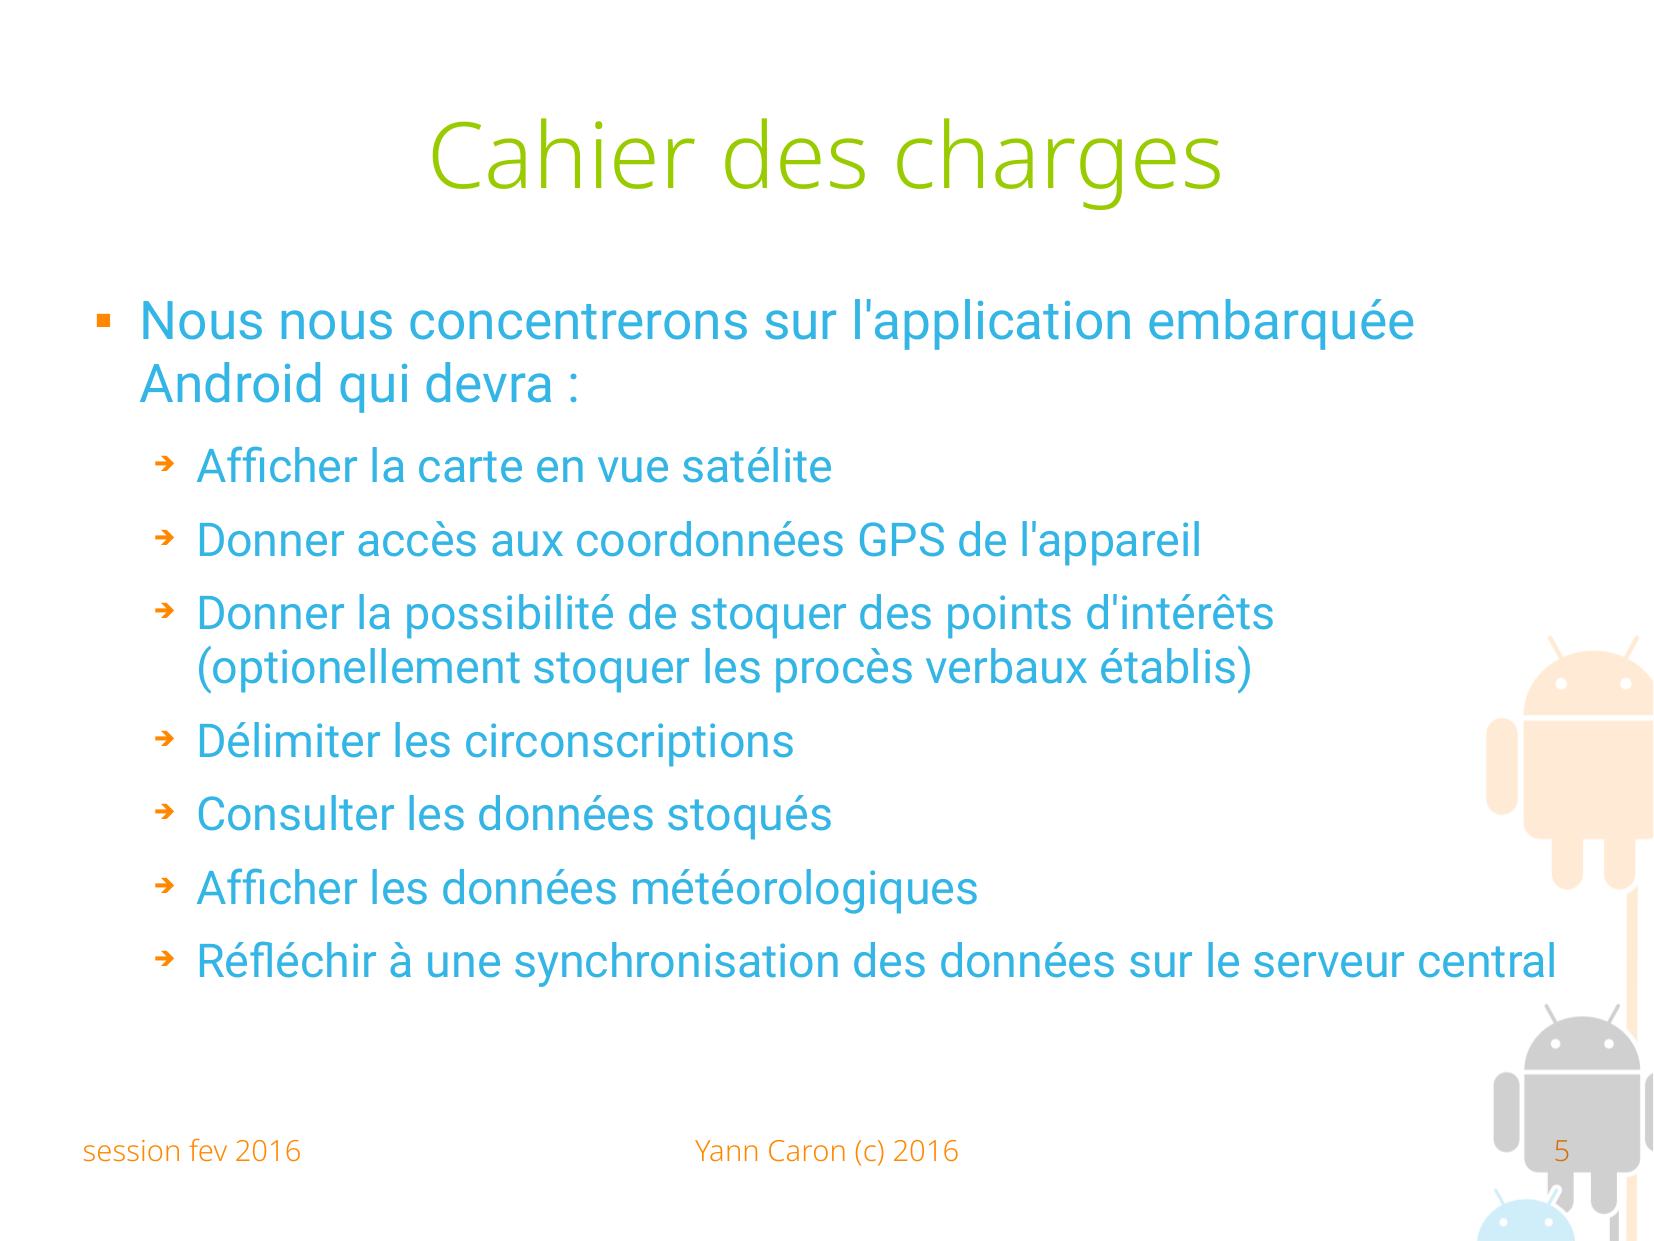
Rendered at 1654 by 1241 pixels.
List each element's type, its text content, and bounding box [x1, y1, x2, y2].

list Nous nous concentrerons sur l'application embarquée Android qui devra : Afficher la carte en vue satélite Donner accès aux coordonnées GPS de l'appareil Donner la possibilité de stoquer des points d'intérêts (optionellement stoquer les procès verbaux établis) Délimiter les circonscriptions Consulter les données stoqués Afficher les données météorologiques Réfléchir à une synchronisation des données sur le serveur central [82, 290, 1571, 1010]
picture [240, 423, 1654, 1241]
title Cahier des charges [82, 49, 1571, 257]
